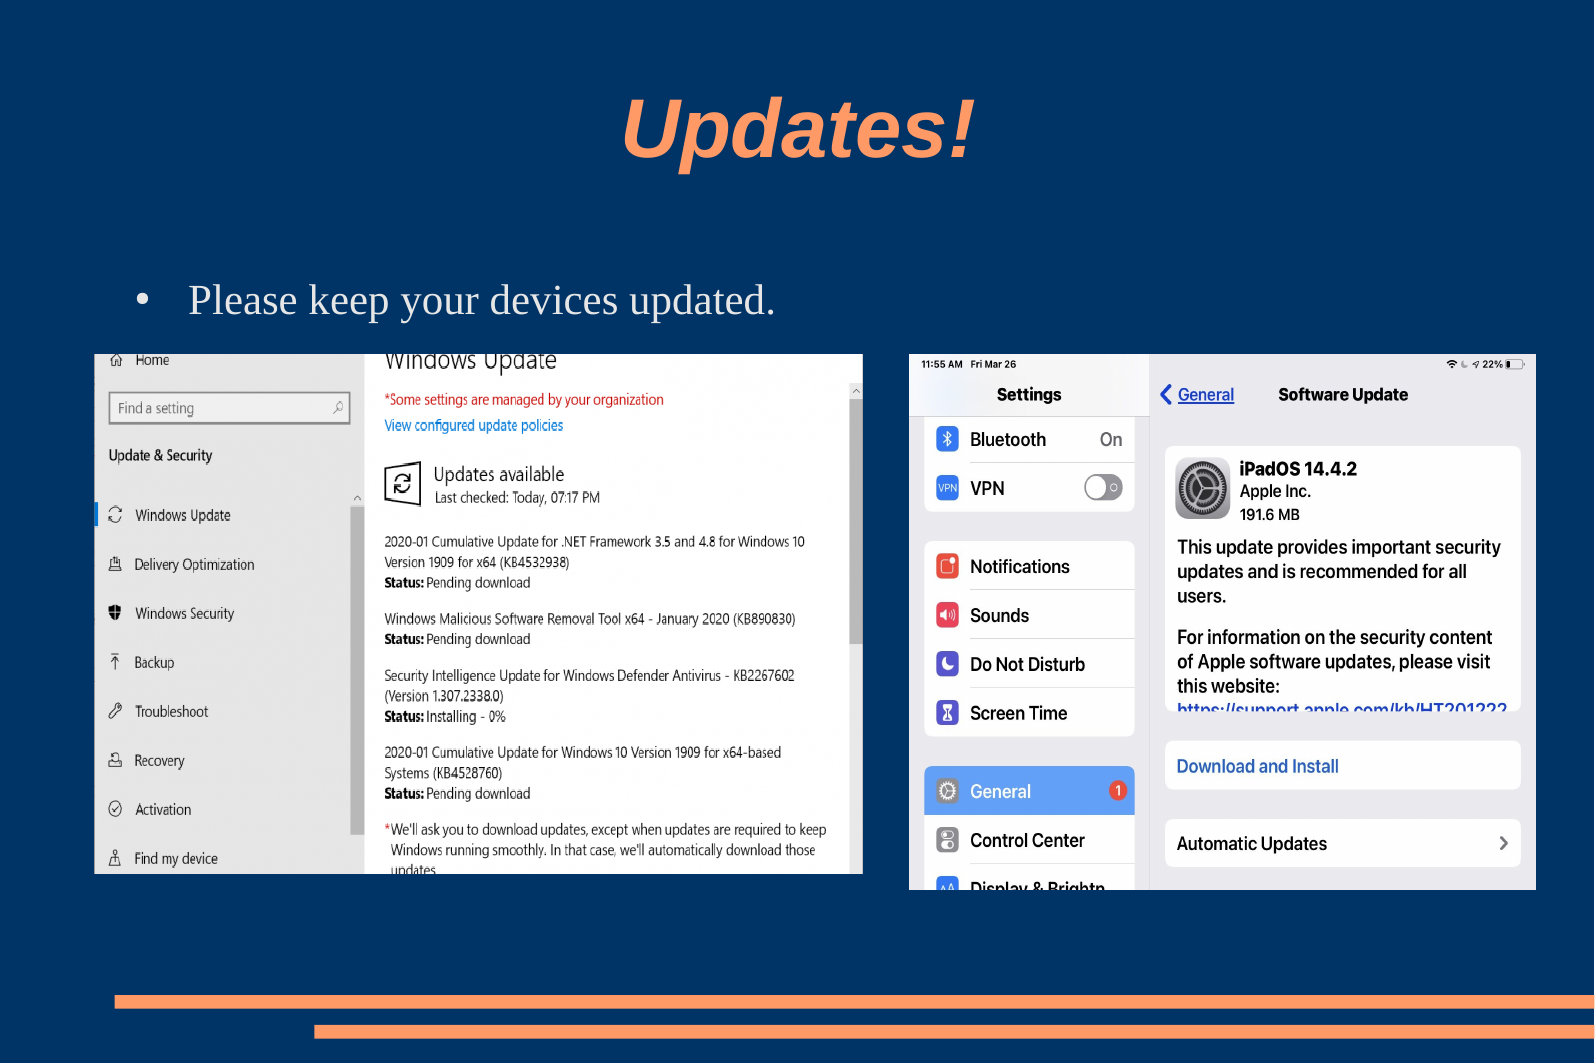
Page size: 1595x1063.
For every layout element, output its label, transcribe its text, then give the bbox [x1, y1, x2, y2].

list Please keep your devices updated. [117, 276, 1505, 971]
title Updates! [117, 39, 1479, 218]
picture [909, 354, 1536, 890]
picture [94, 354, 863, 875]
